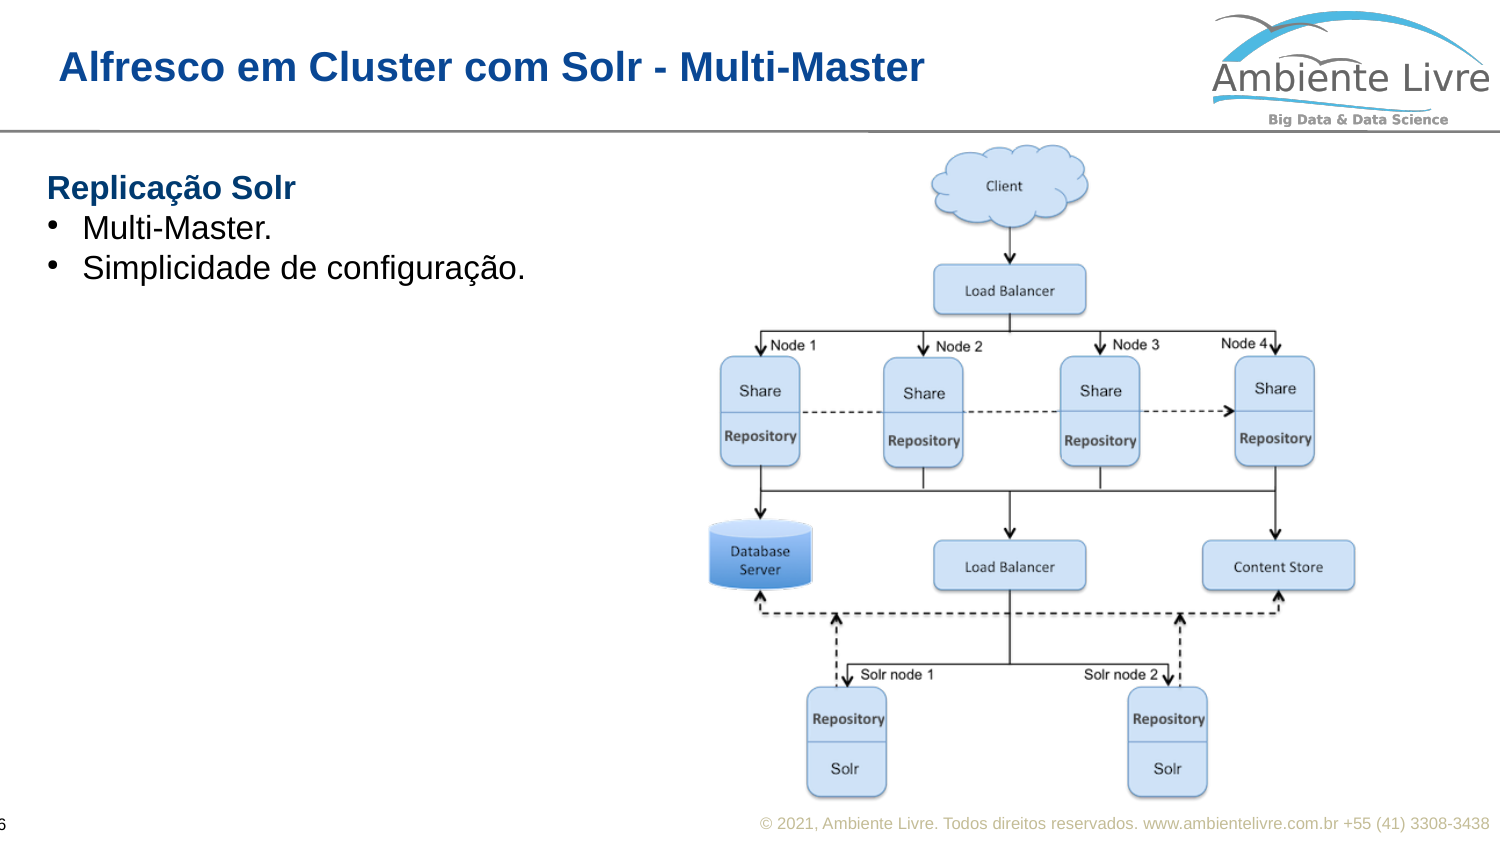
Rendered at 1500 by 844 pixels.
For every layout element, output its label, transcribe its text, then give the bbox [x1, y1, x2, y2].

text_box Replicação Solr Multi-Master. Simplicidade de configuração. [32, 158, 993, 334]
picture [187, 143, 1359, 804]
picture [1212, 11, 1489, 127]
title Alfresco em Cluster com Solr - Multi-Master [43, 8, 1127, 129]
